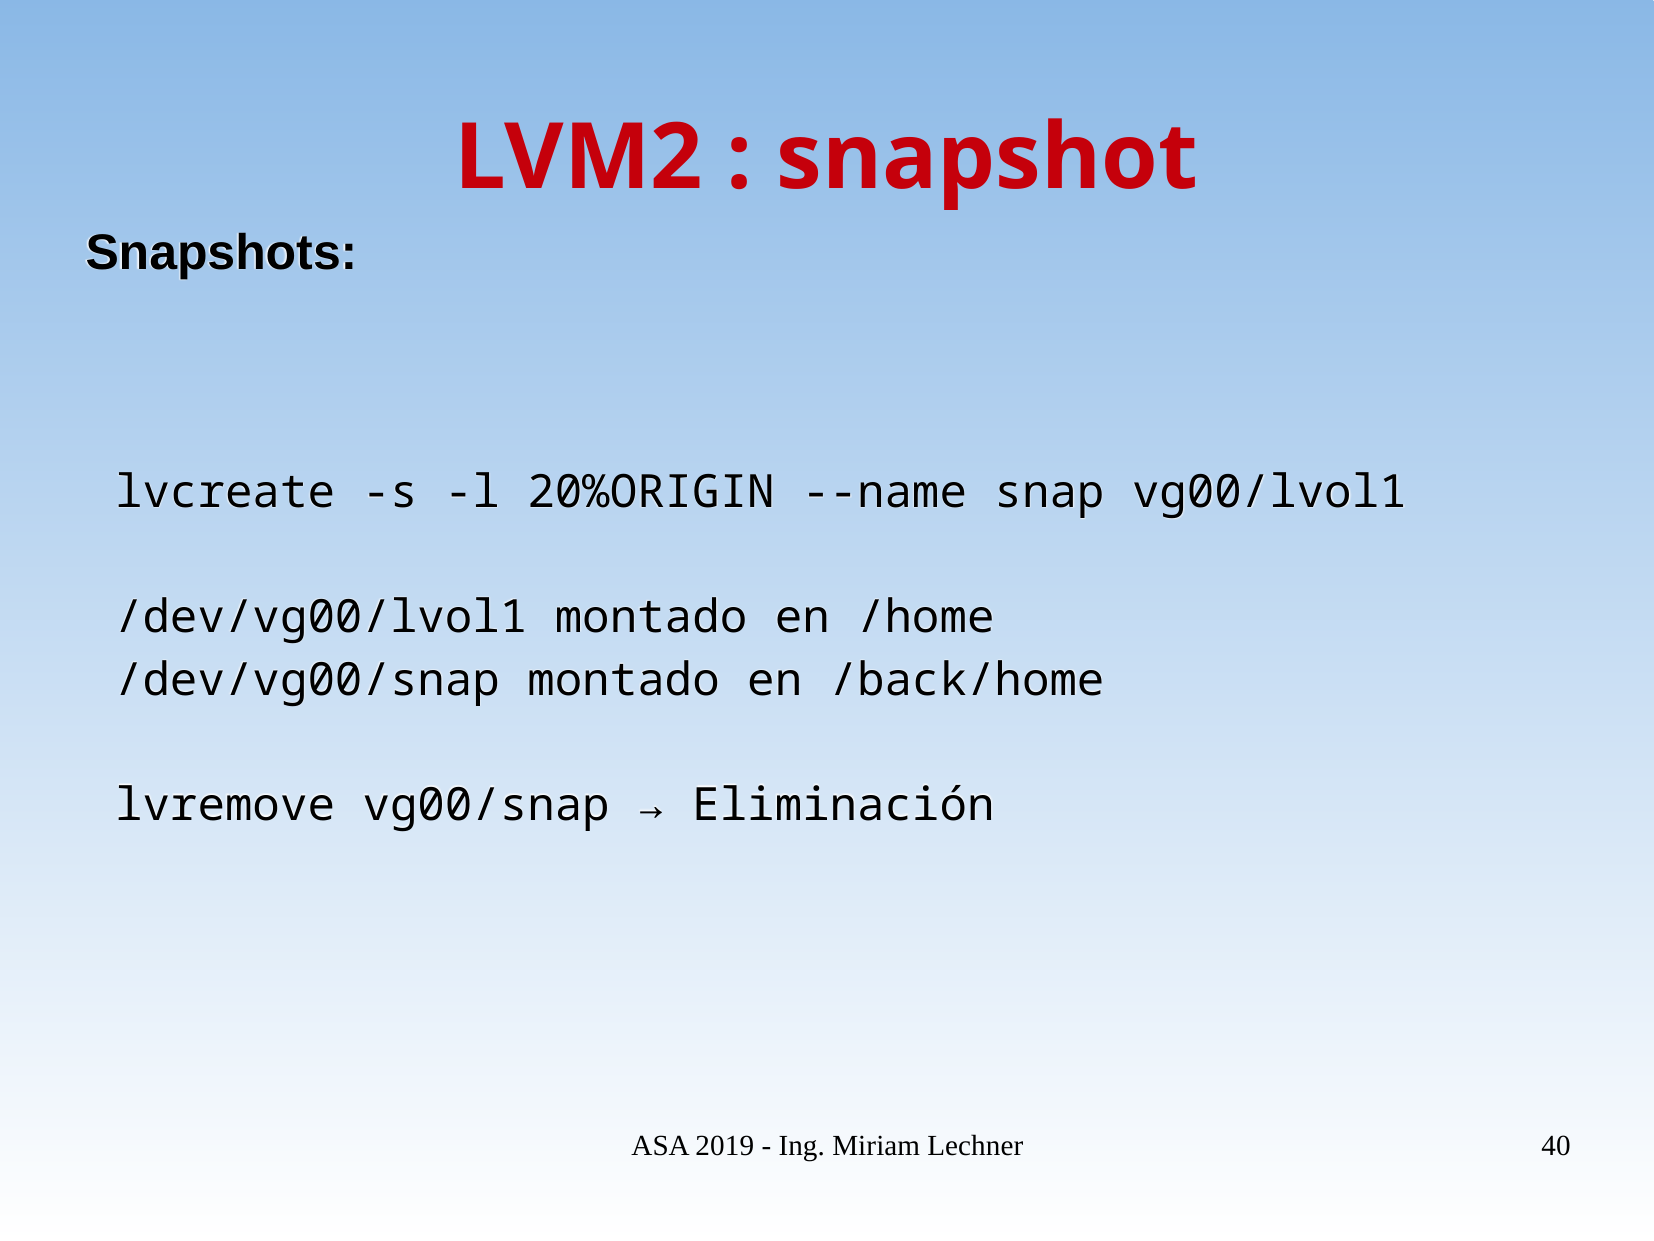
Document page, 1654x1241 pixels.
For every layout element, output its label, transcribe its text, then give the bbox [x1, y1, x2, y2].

text_box lvcreate -s -l 20%ORIGIN --name snap vg00/lvol1 /dev/vg00/lvol1 montado en /home /dev/vg00/snap montado en /back/home lvremove vg00/snap → Eliminación [100, 326, 1654, 1057]
text_box Snapshots: [70, 216, 556, 390]
title LVM2 : snapshot [82, 49, 1571, 257]
